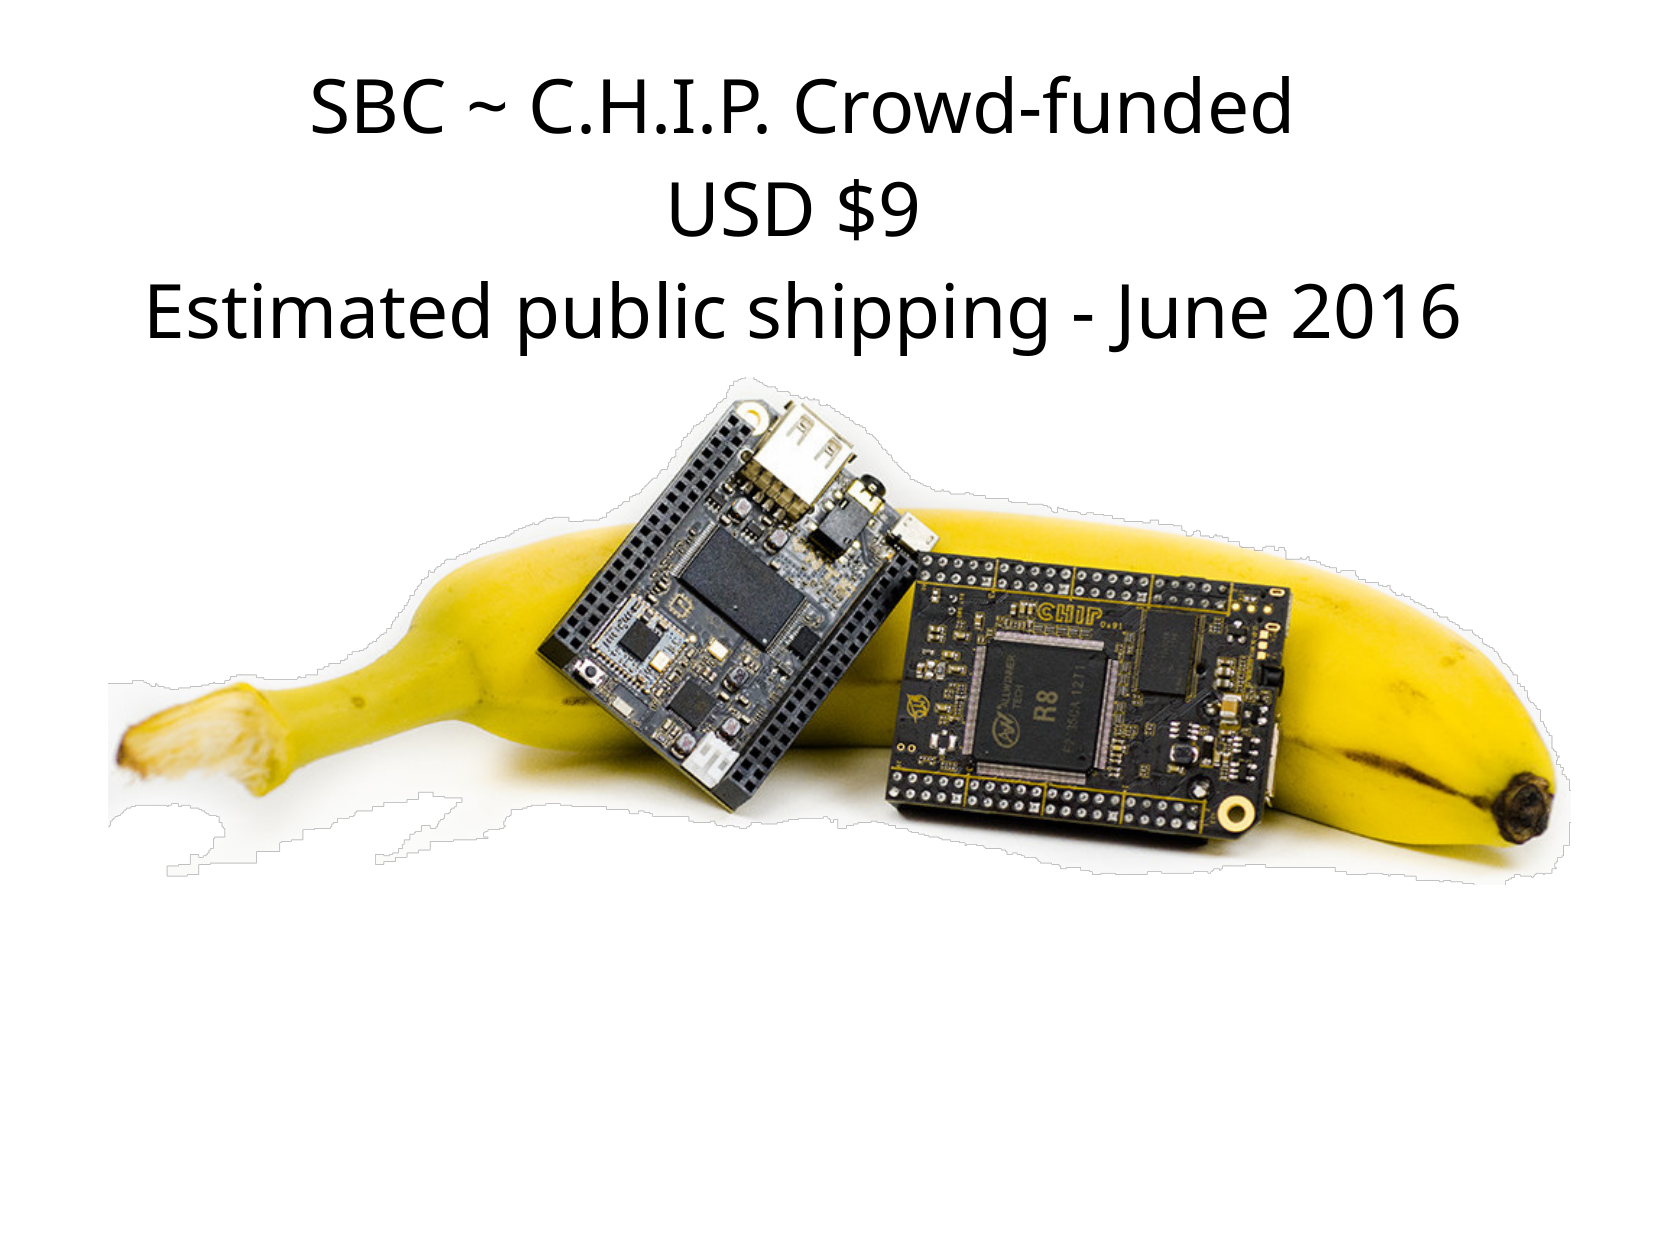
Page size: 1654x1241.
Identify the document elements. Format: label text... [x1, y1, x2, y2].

title SBC ~ C.H.I.P. Crowd-funded USD $9 Estimated public shipping - June 2016 [59, 83, 1548, 331]
picture [108, 377, 1571, 886]
